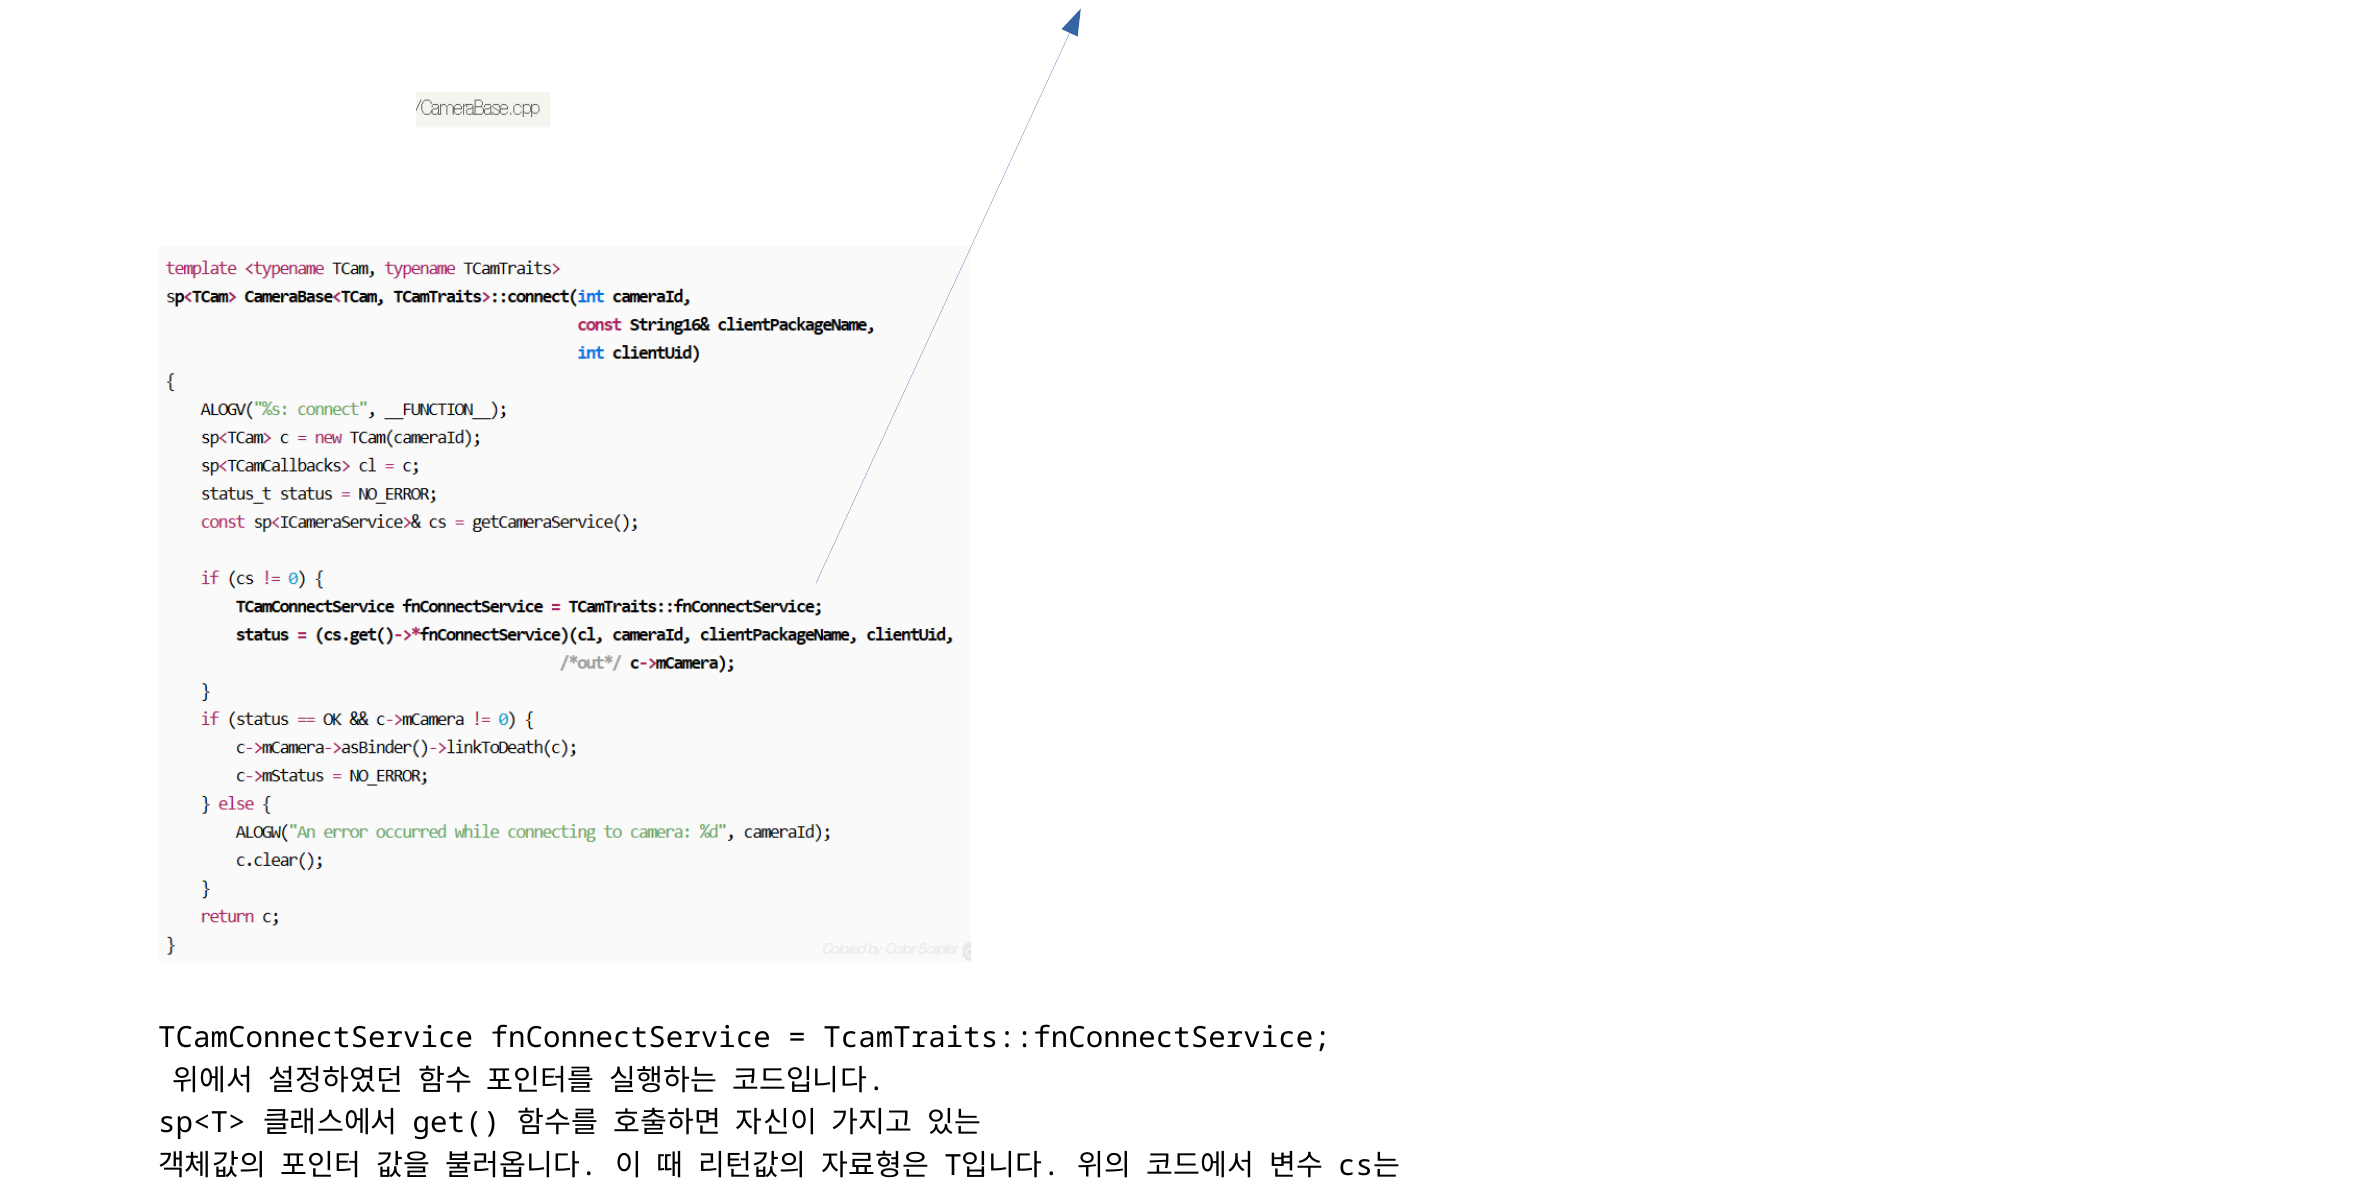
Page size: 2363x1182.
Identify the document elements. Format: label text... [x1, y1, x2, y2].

text_box TCamConnectService fnConnectService = TcamTraits::fnConnectService; 위에서 설정하였던 함수 포인터를 실행하는 코드입니다. sp<T> 클래스에서 get() 함수를 호출하면 자신이 가지고 있는 객체값의 포인터 값을 불러옵니다. 이 때 리턴값의 자료형은 T입니다. 위의 코드에서 변수 cs는 ICameraService를 리턴합니다. 이 때 cs에는 BpCameraService를 저장하고 있으므로 BpCameraService::connect 함수를 실행하게 된다. [143, 969, 2080, 1160]
picture [158, 246, 971, 963]
picture [416, 92, 550, 128]
